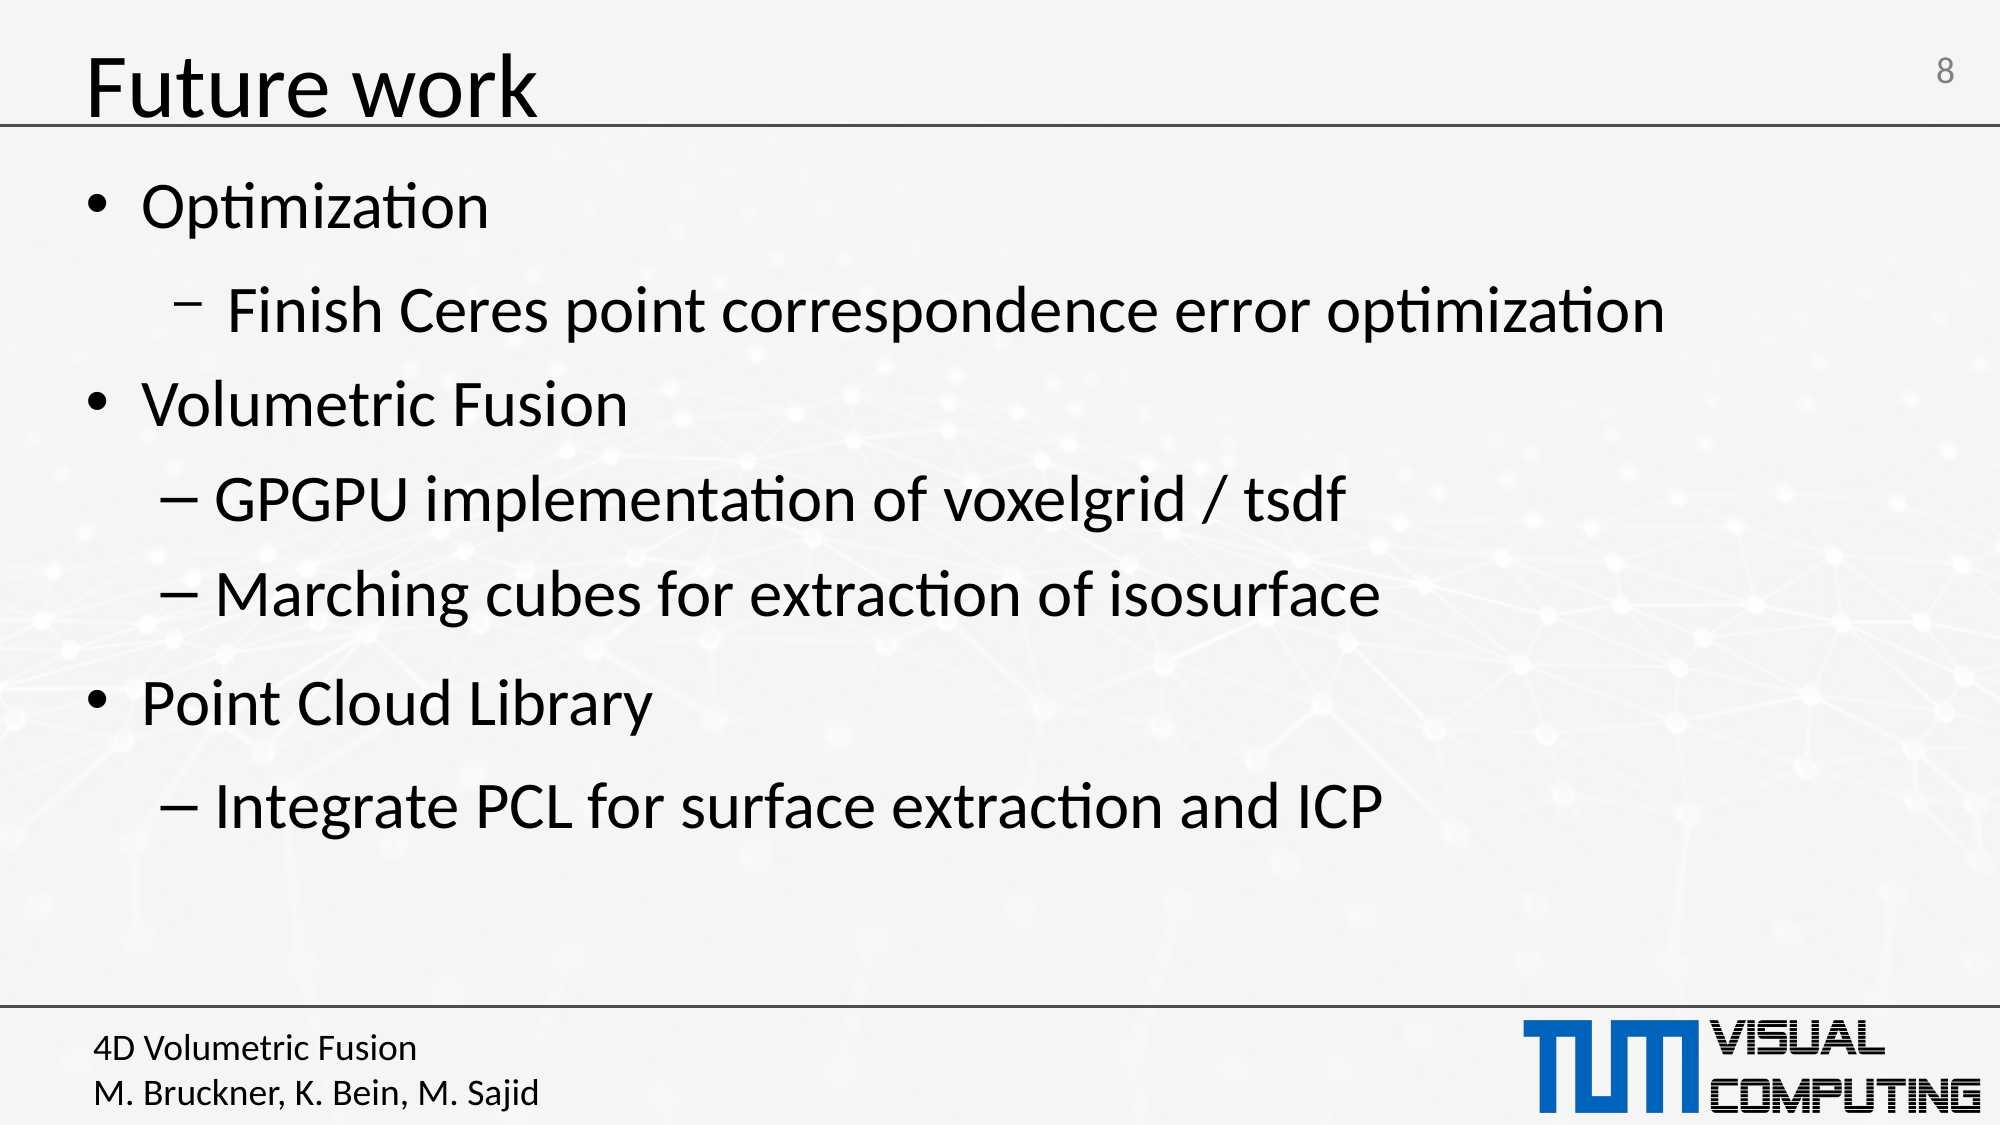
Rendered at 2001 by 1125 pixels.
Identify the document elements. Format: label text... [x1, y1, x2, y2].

picture [1523, 1018, 1983, 1117]
title Future work [78, 0, 1510, 143]
list Optimization Finish Ceres point correspondence error optimization Volumetric Fusion GPGPU implementation of voxelgrid / tsdf Marching cubes for extraction of isosurface Point Cloud Library Integrate PCL for surface extraction and ICP [78, 154, 1925, 968]
slide_number <Foliennummer> [1903, 38, 1963, 100]
